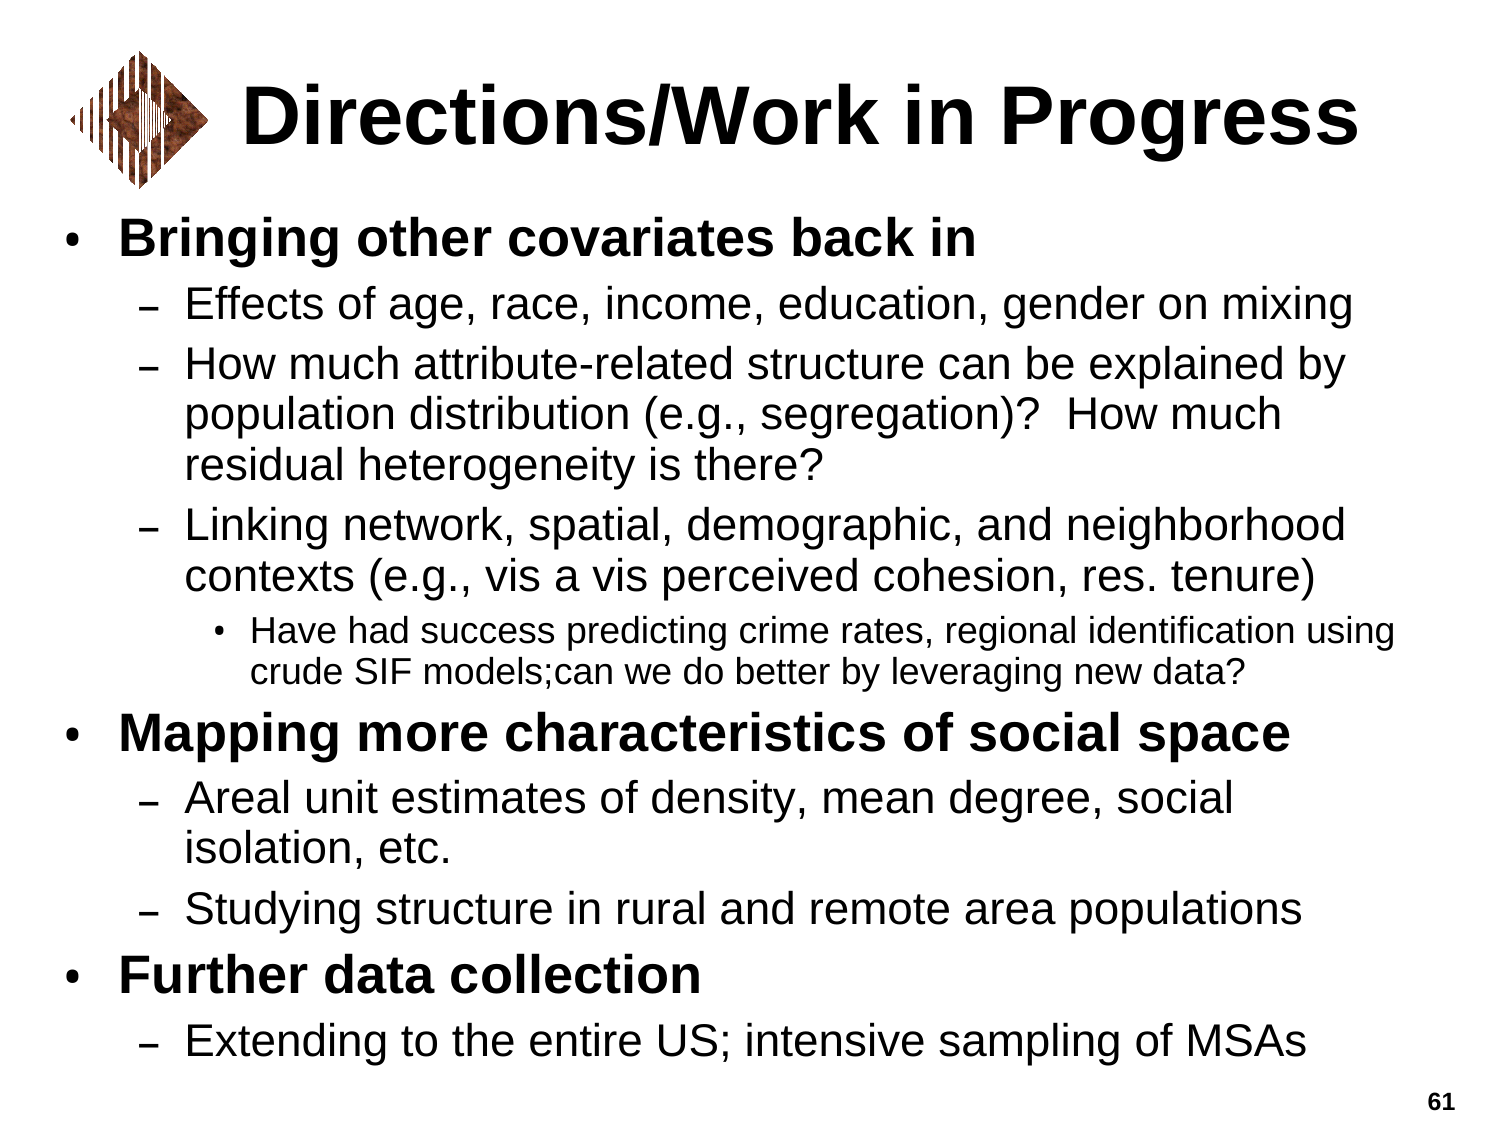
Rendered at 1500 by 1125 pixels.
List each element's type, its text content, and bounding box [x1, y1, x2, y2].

picture [45, 29, 233, 210]
title Directions/Work in Progress [241, 30, 1453, 206]
list Bringing other covariates back in Effects of age, race, income, education, gender on mixing How much attribute-related structure can be explained by population distribution (e.g., segregation)? How much residual heterogeneity is there? Linking network, spatial, demographic, and neighborhood contexts (e.g., vis a vis perceived cohesion, res. tenure) Have had success predicting crime rates, regional identification using crude SIF models;can we do better by leveraging new data? Mapping more characteristics of social space Areal unit estimates of density, mean degree, social isolation, etc. Studying structure in rural and remote area populations Further data collection Extending to the entire US; intensive sampling of MSAs [62, 209, 1426, 1068]
